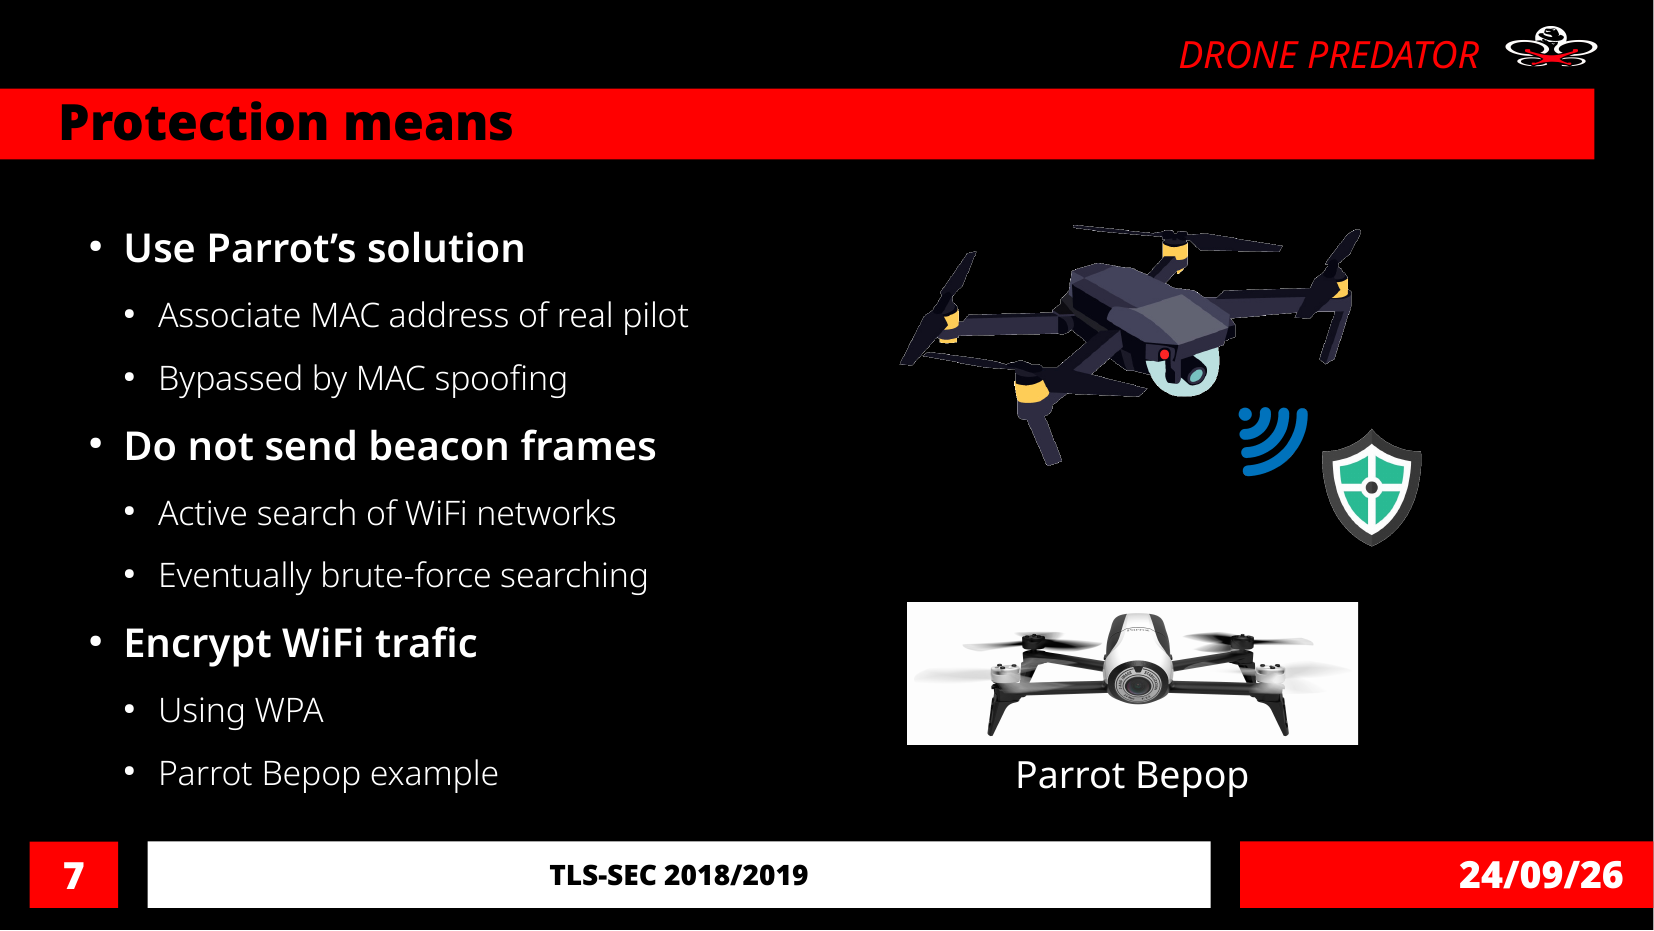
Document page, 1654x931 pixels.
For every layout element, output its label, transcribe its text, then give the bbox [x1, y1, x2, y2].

title Protection means [59, 44, 1595, 156]
picture [907, 602, 1359, 745]
list Use Parrot’s solution Associate MAC address of real pilot Bypassed by MAC spoofing Do not send beacon frames Active search of WiFi networks Eventually brute-force searching Encrypt WiFi trafic Using WPA Parrot Bepop example [88, 219, 715, 796]
picture [832, 200, 1433, 556]
text_box Parrot Bepop [944, 740, 1321, 804]
picture [1488, 15, 1617, 80]
